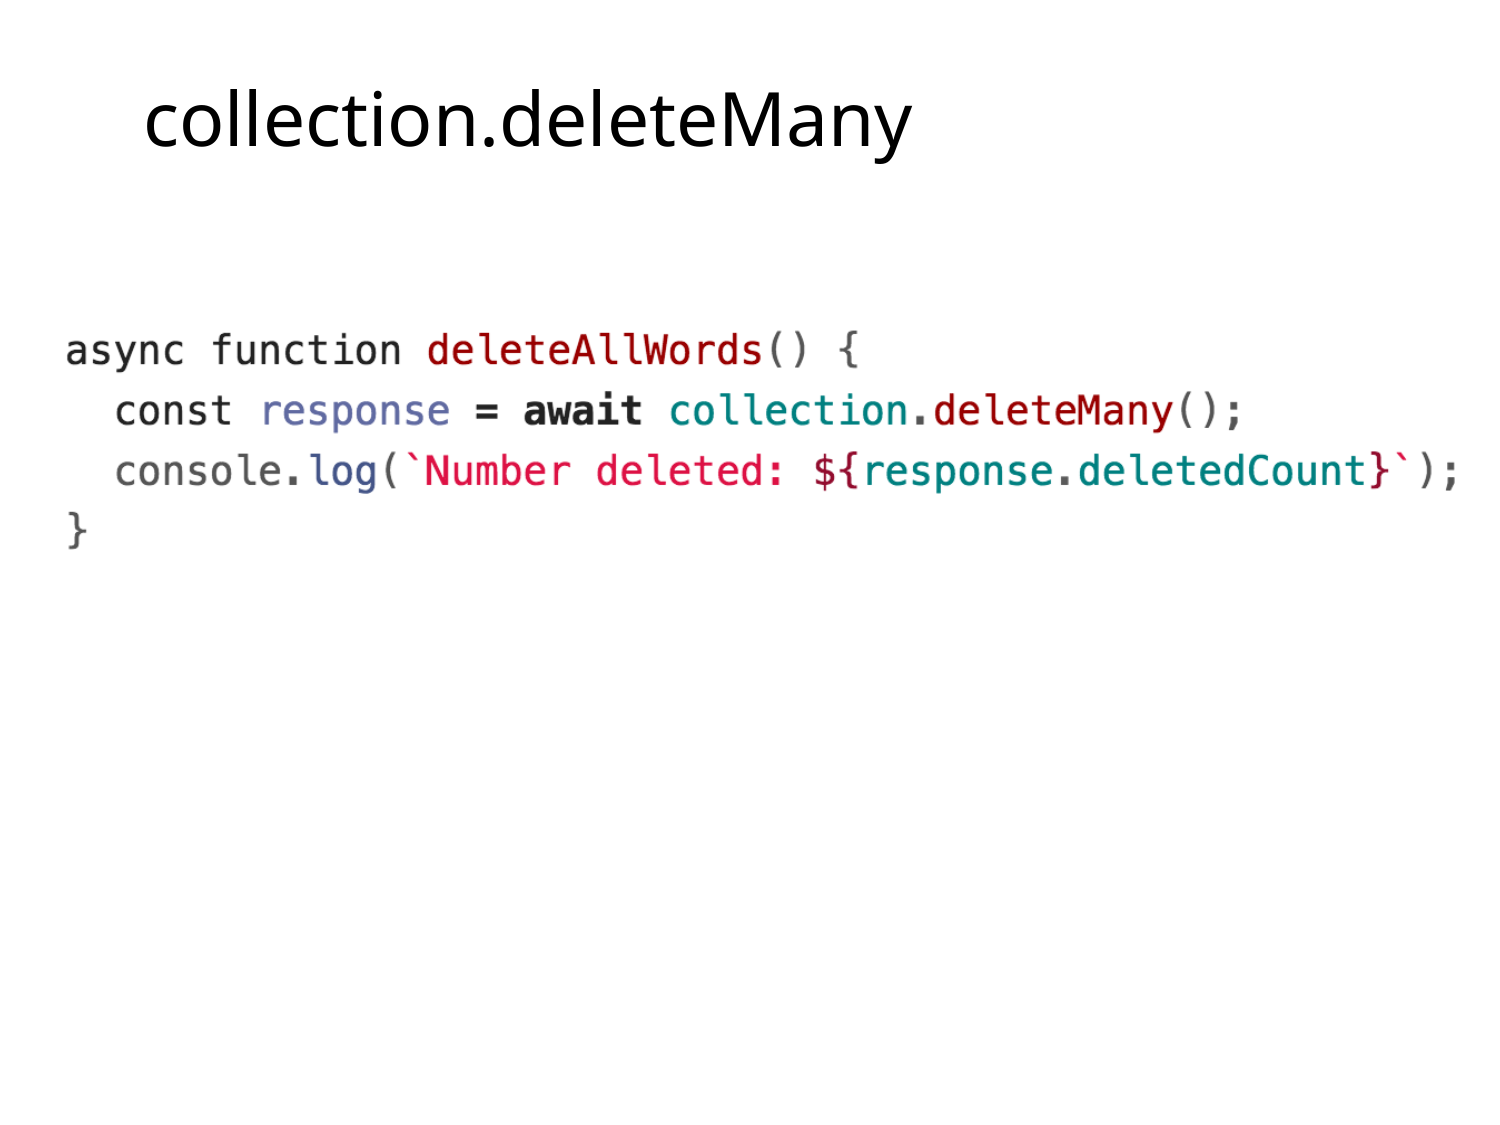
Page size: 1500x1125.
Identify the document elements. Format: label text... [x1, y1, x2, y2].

picture [24, 315, 1475, 579]
title collection.deleteMany [128, 56, 1372, 183]
